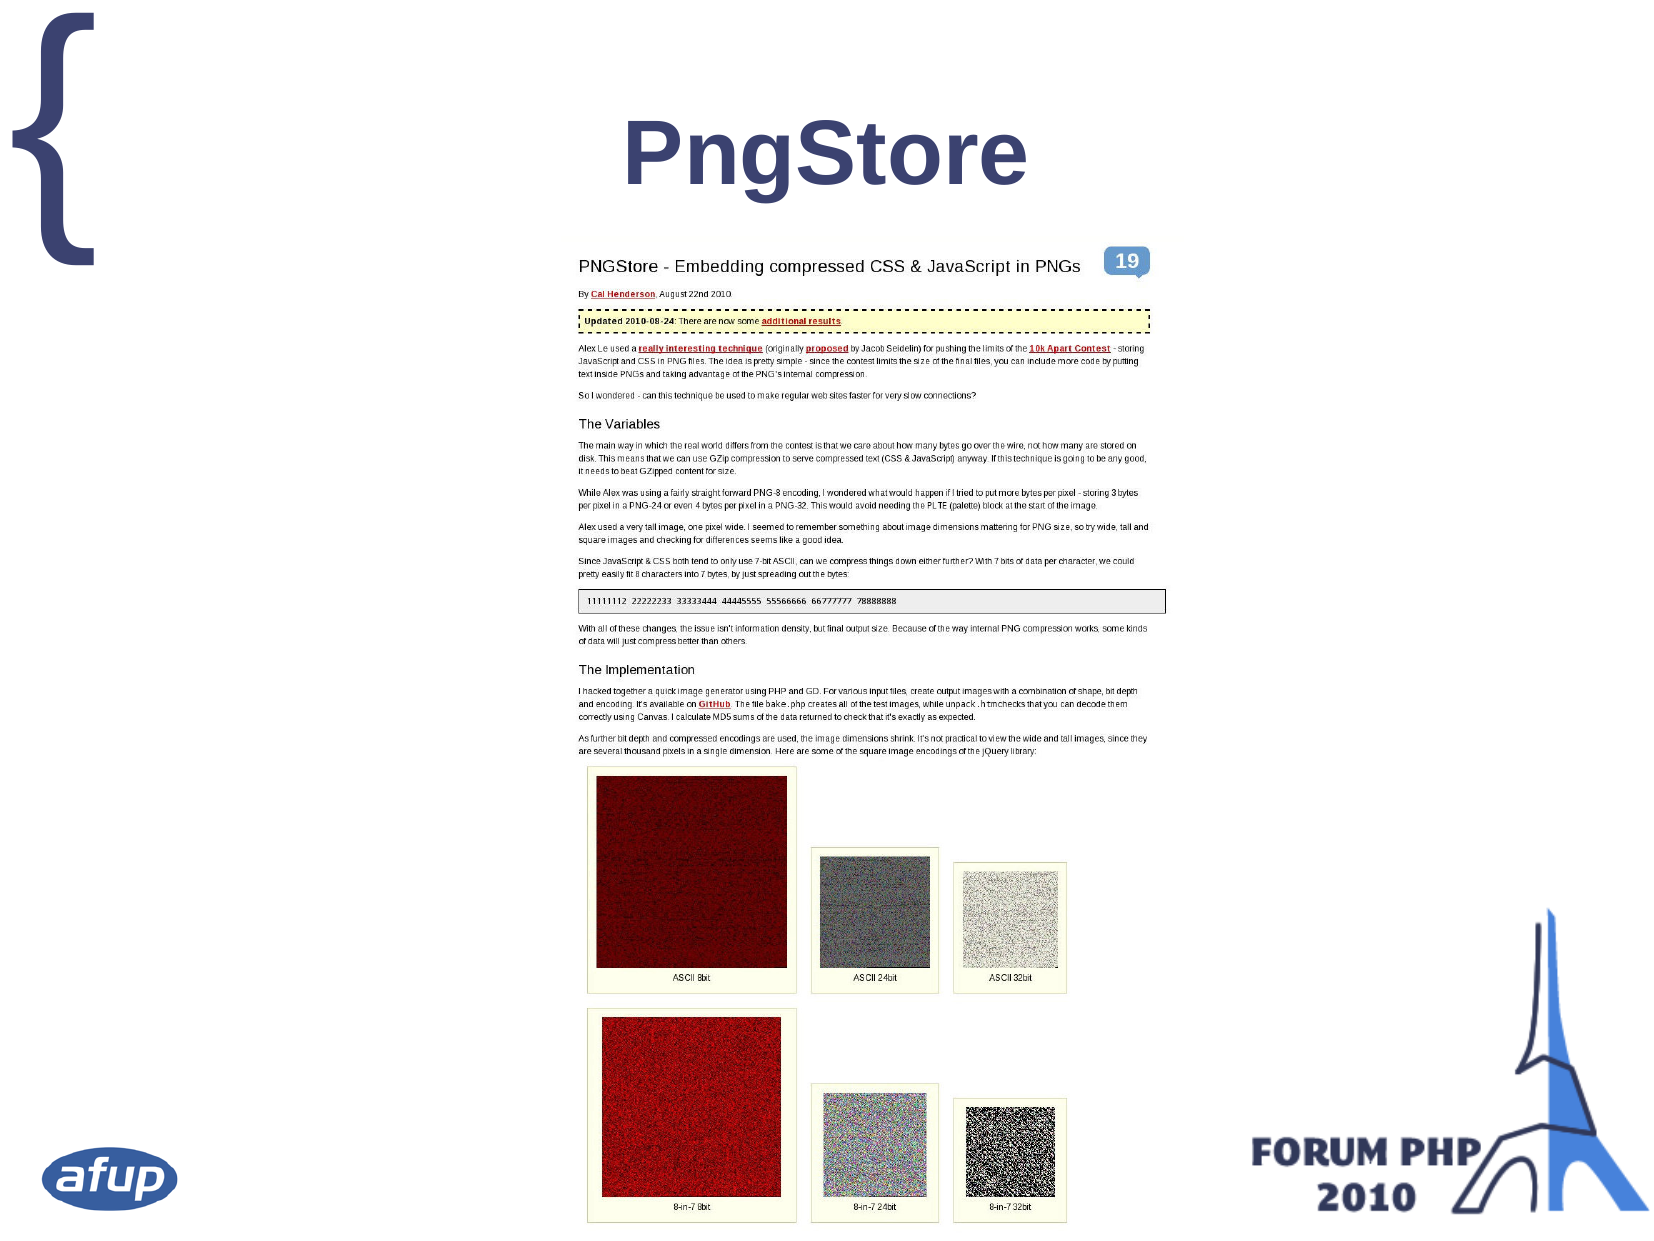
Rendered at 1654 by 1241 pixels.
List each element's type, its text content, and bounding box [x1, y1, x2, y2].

picture [1240, 872, 1650, 1241]
title PngStore [82, 56, 1571, 250]
picture [41, 1146, 178, 1211]
picture [561, 236, 1184, 1239]
